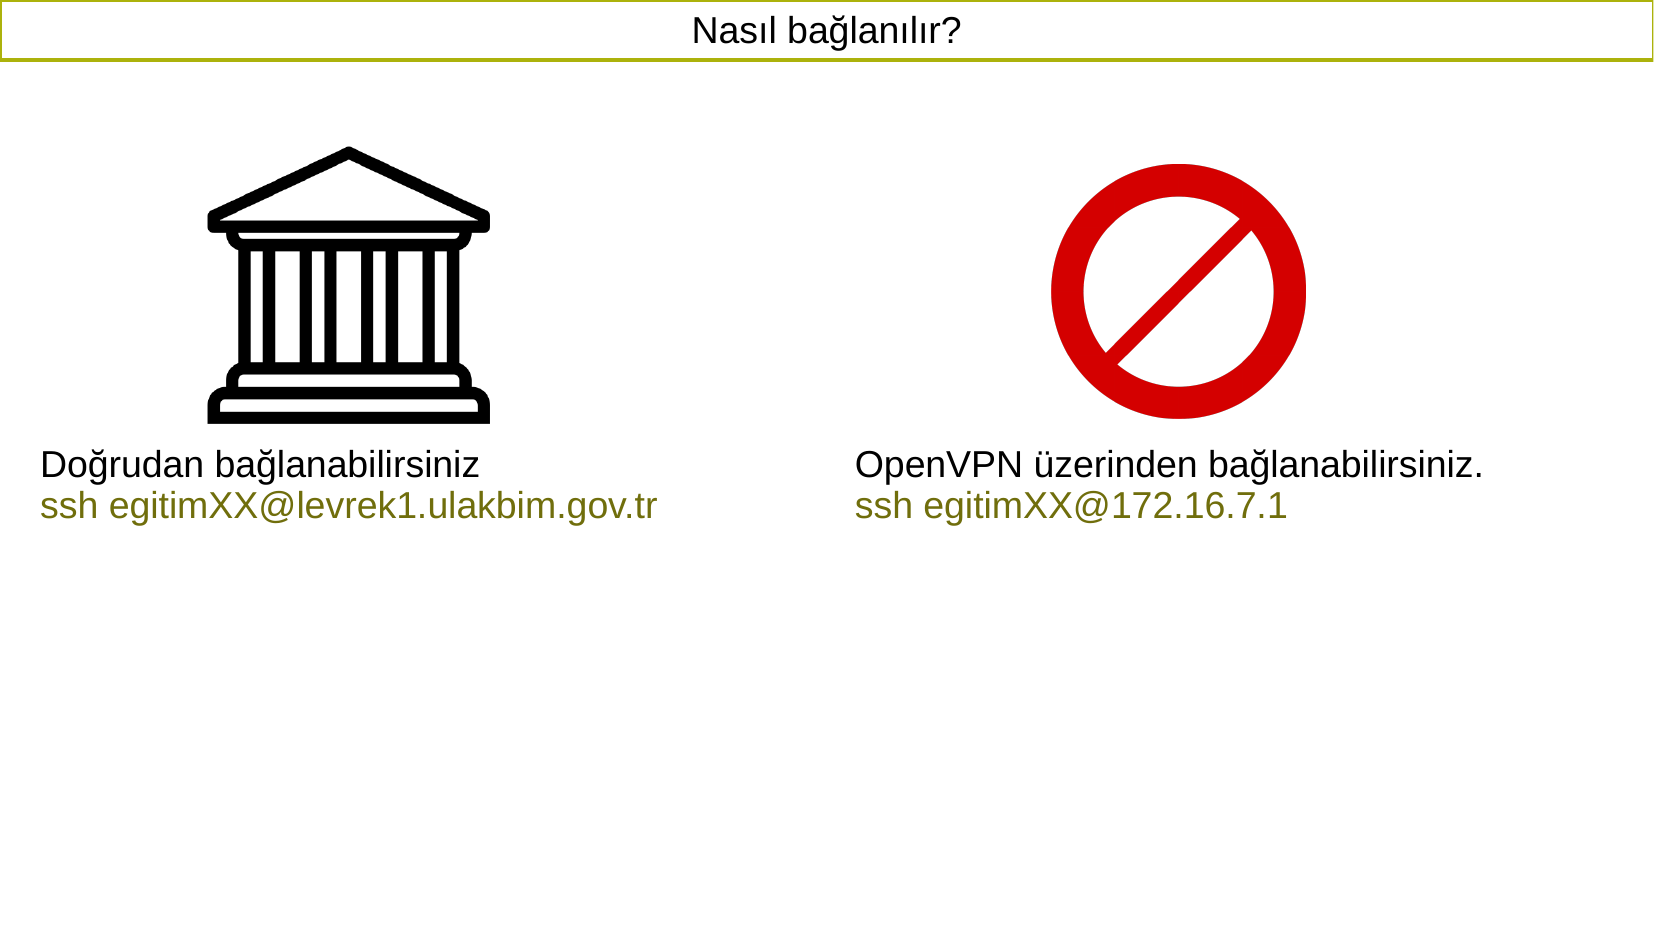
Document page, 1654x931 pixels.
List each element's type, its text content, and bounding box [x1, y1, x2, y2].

text_box Doğrudan bağlanabilirsiniz ssh egitimXX@levrek1.ulakbim.gov.tr [25, 435, 716, 577]
picture [1051, 164, 1306, 419]
text_box Nasıl bağlanılır? [0, 0, 1654, 61]
text_box OpenVPN üzerinden bağlanabilirsiniz. ssh egitimXX@172.16.7.1 [840, 435, 1625, 829]
picture [195, 134, 502, 435]
